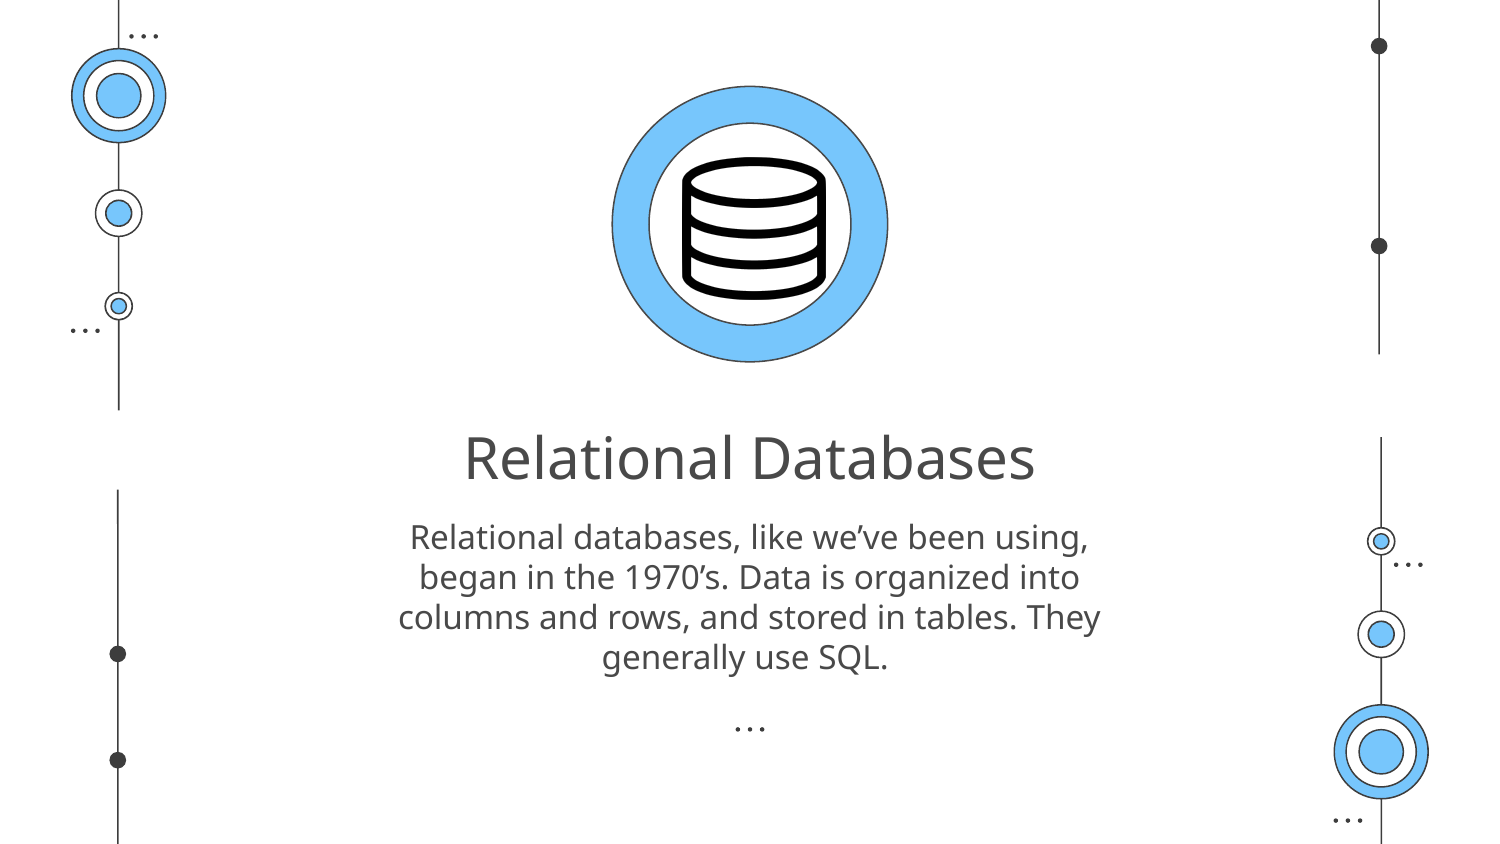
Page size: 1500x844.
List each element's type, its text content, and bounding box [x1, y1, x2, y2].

title Relational Databases [355, 406, 1145, 501]
subtitle Relational databases, like we’ve been using, began in the 1970’s. Data is organized into columns and rows, and stored in tables. They generally use SQL. [355, 501, 1145, 687]
text_box [612, 86, 888, 362]
picture [682, 157, 826, 301]
